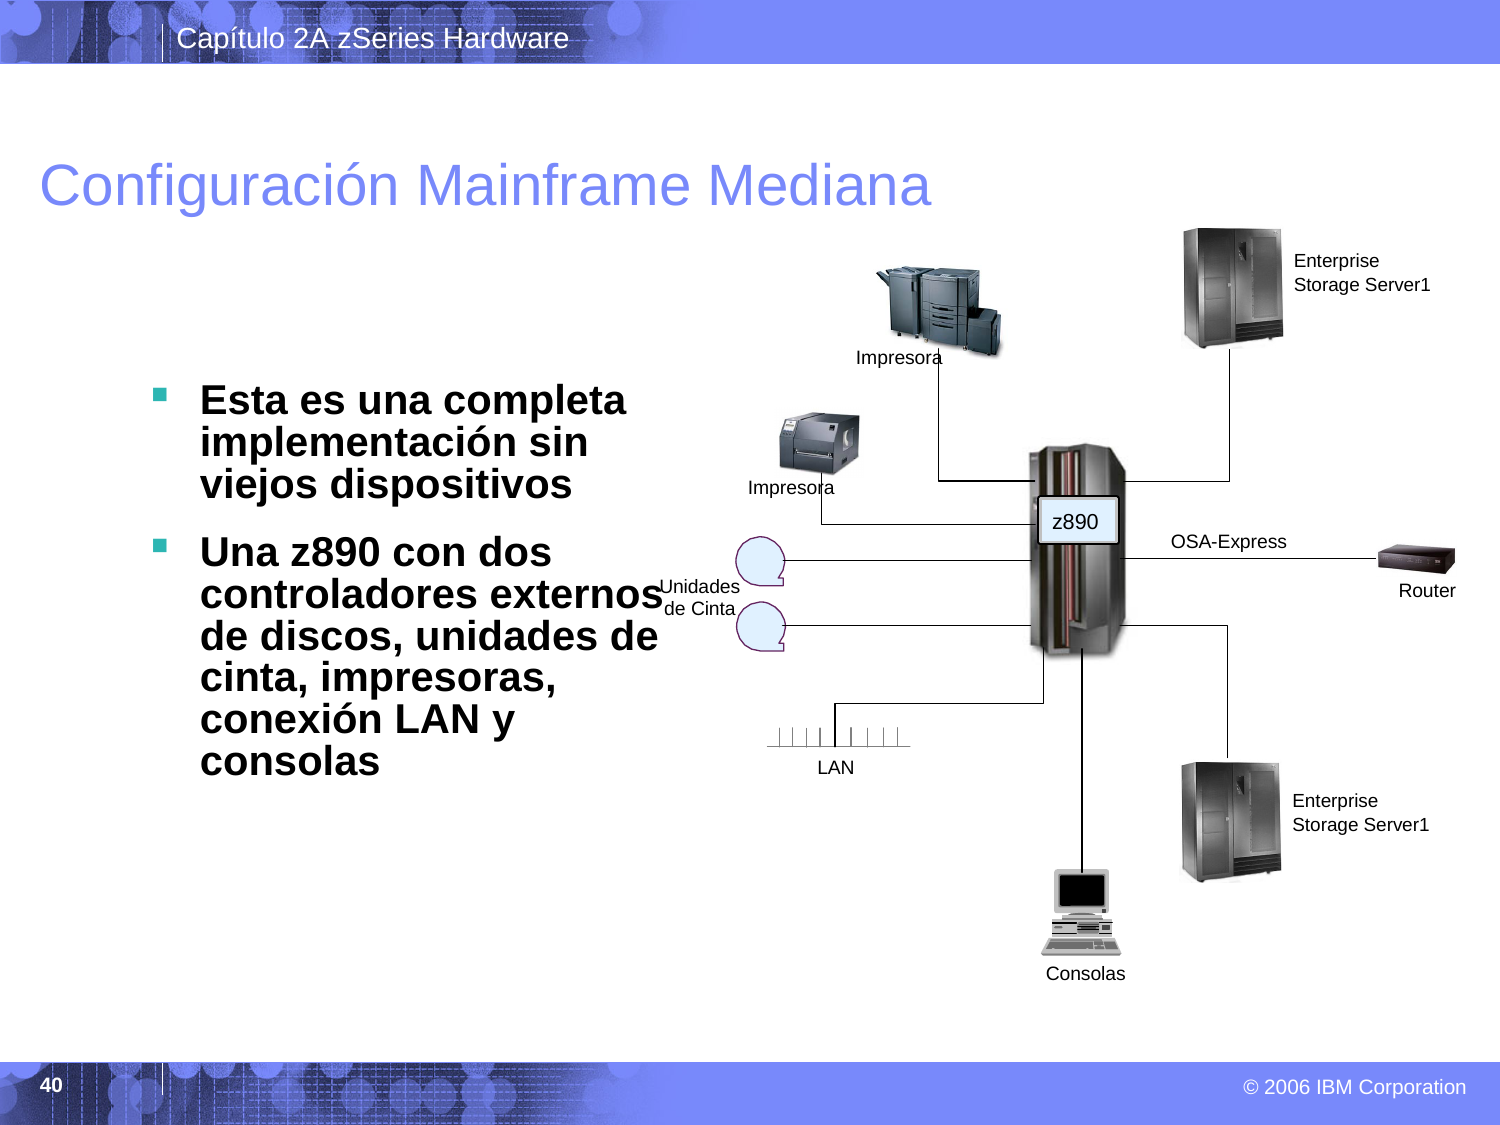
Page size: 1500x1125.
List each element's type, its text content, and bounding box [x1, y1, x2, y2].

chart [650, 225, 1476, 990]
title Configuración Mainframe Mediana [25, 142, 1378, 225]
list Esta es una completa implementación sin viejos dispositivos Una z890 con dos controladores externos de discos, unidades de cinta, impresoras, conexión LAN y consolas [134, 373, 650, 870]
picture [0, 1063, 1500, 1125]
picture [1, 1, 1500, 63]
